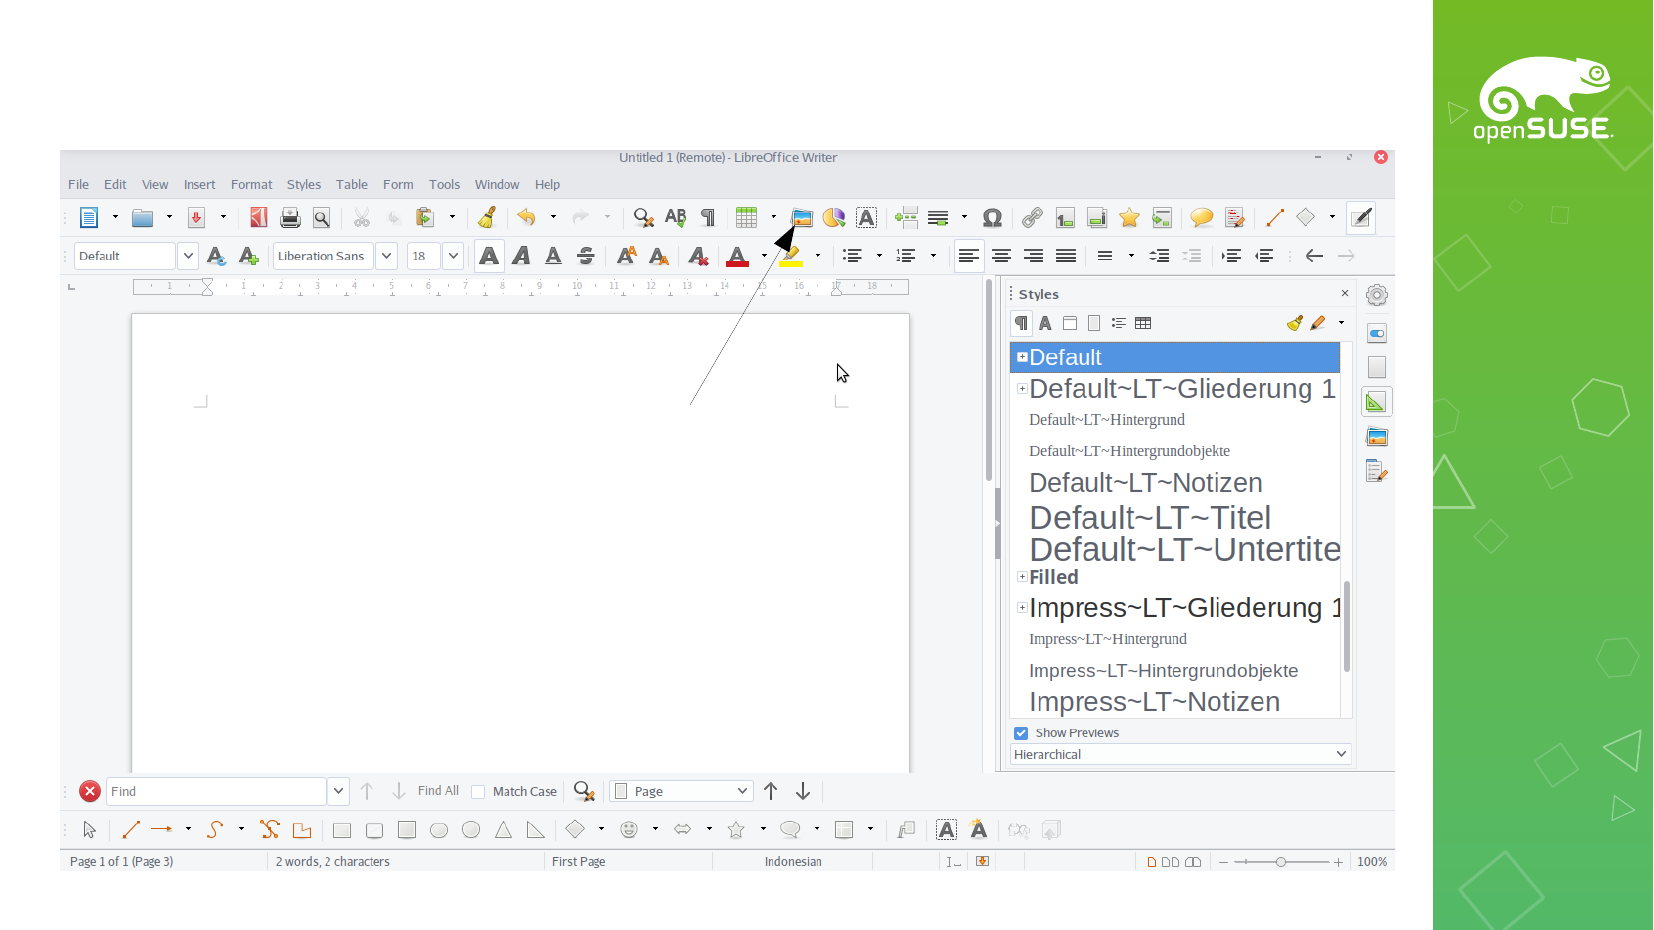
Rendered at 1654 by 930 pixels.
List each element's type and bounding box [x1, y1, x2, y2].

picture [60, 150, 1396, 871]
